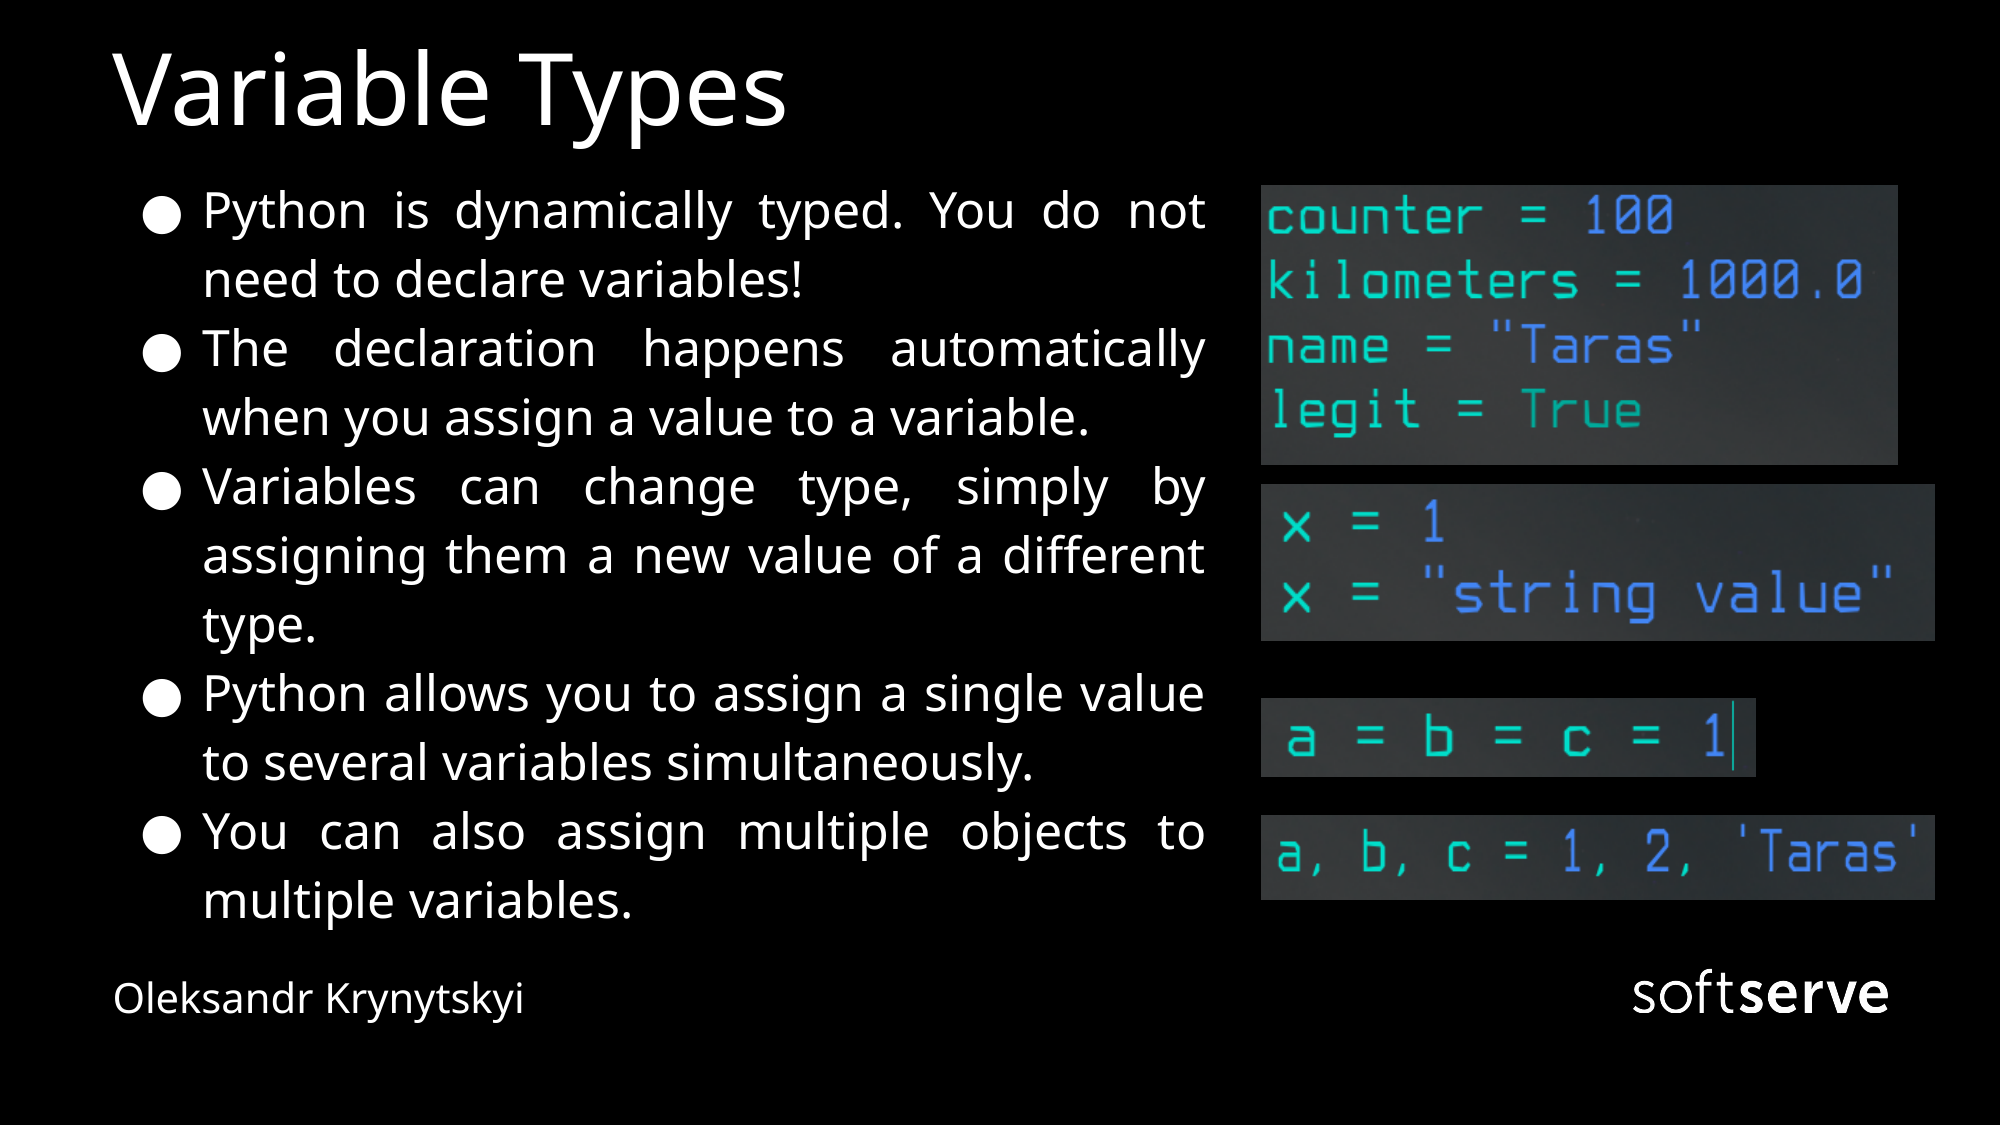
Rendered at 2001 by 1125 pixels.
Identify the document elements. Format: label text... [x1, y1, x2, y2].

picture [1261, 815, 1935, 901]
picture [1261, 698, 1756, 778]
picture [1633, 968, 1888, 1013]
title Variable Types [112, 33, 1888, 155]
list Oleksandr Krynytskyi [112, 970, 682, 1019]
picture [1261, 484, 1935, 641]
text_box Python is dynamically typed. You do not need to declare variables! The declaration happens automatically when you assign a value to a variable. Variables can change type, simply by assigning them a new value of a different type. Python allows you to assign a single value to several variables simultaneously. You can also assign multiple objects to multiple variables. [112, 154, 1262, 900]
picture [1261, 185, 1898, 465]
